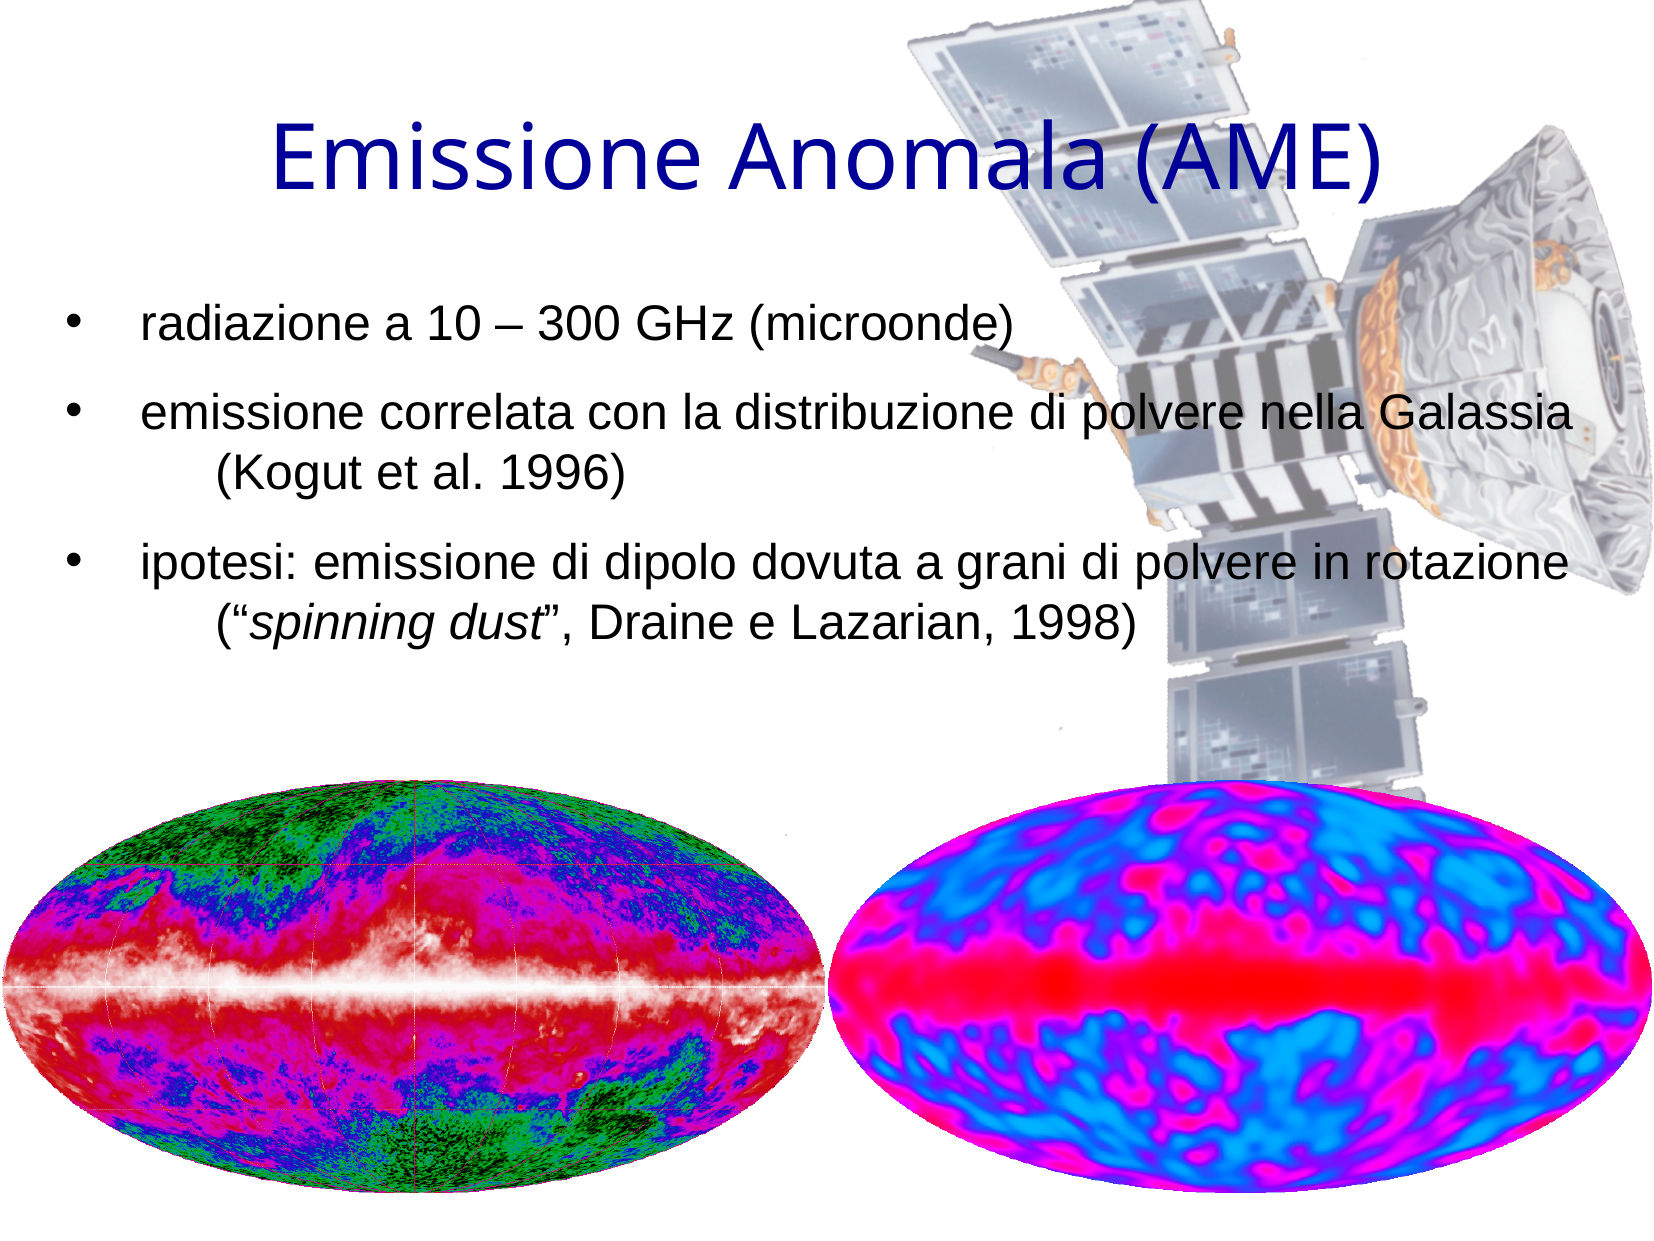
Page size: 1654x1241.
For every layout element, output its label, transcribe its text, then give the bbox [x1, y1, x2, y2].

picture [828, 0, 1653, 1193]
picture [2, 780, 825, 1193]
list radiazione a 10 – 300 GHz (microonde) emissione correlata con la distribuzione di polvere nella Galassia (Kogut et al. 1996) ipotesi: emissione di dipolo dovuta a grani di polvere in rotazione (“spinning dust”, Draine e Lazarian, 1998) [65, 290, 1577, 813]
title Emissione Anomala (AME) [82, 49, 1571, 257]
